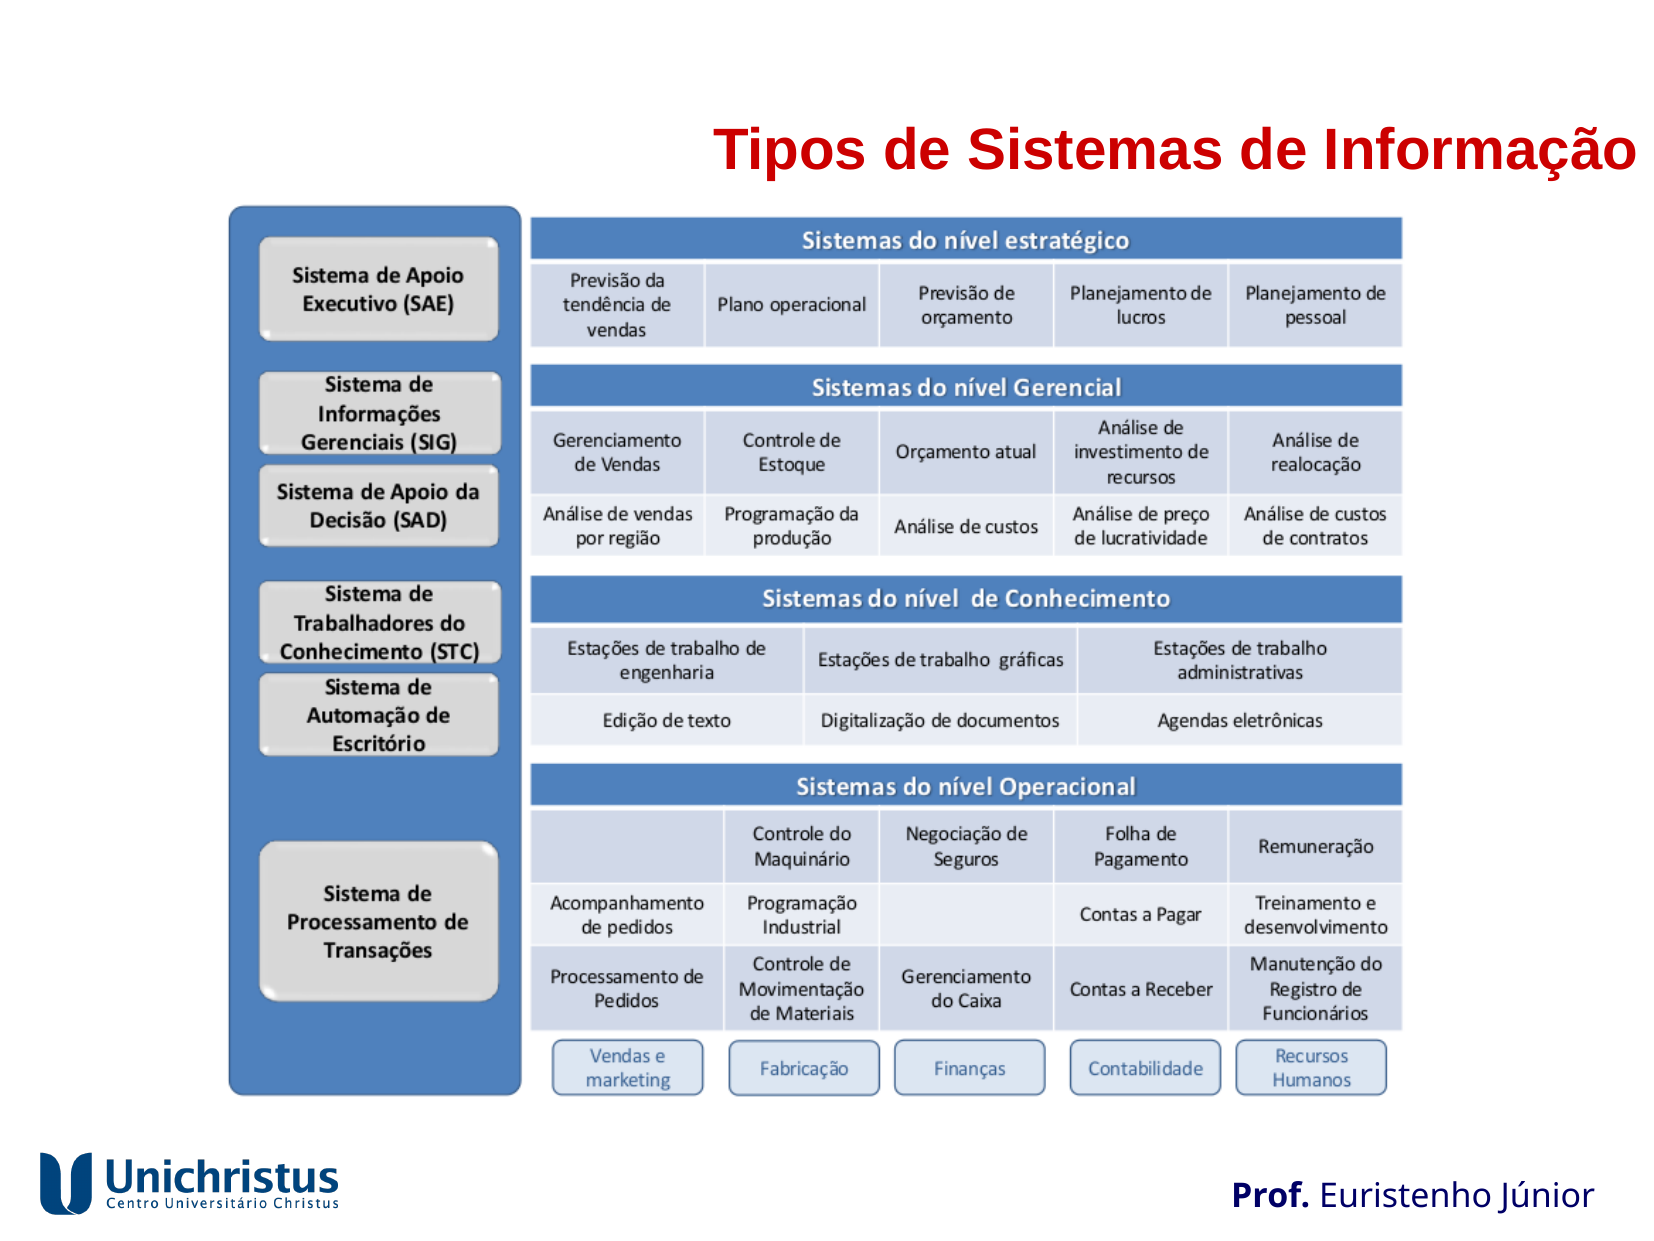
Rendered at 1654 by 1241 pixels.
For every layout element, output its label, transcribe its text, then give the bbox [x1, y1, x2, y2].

text_box Tipos de Sistemas de Informação [698, 109, 1654, 189]
picture [35, 1149, 343, 1217]
picture [212, 198, 1417, 1123]
text_box Prof. Euristenho Júnior [1216, 1163, 1654, 1224]
